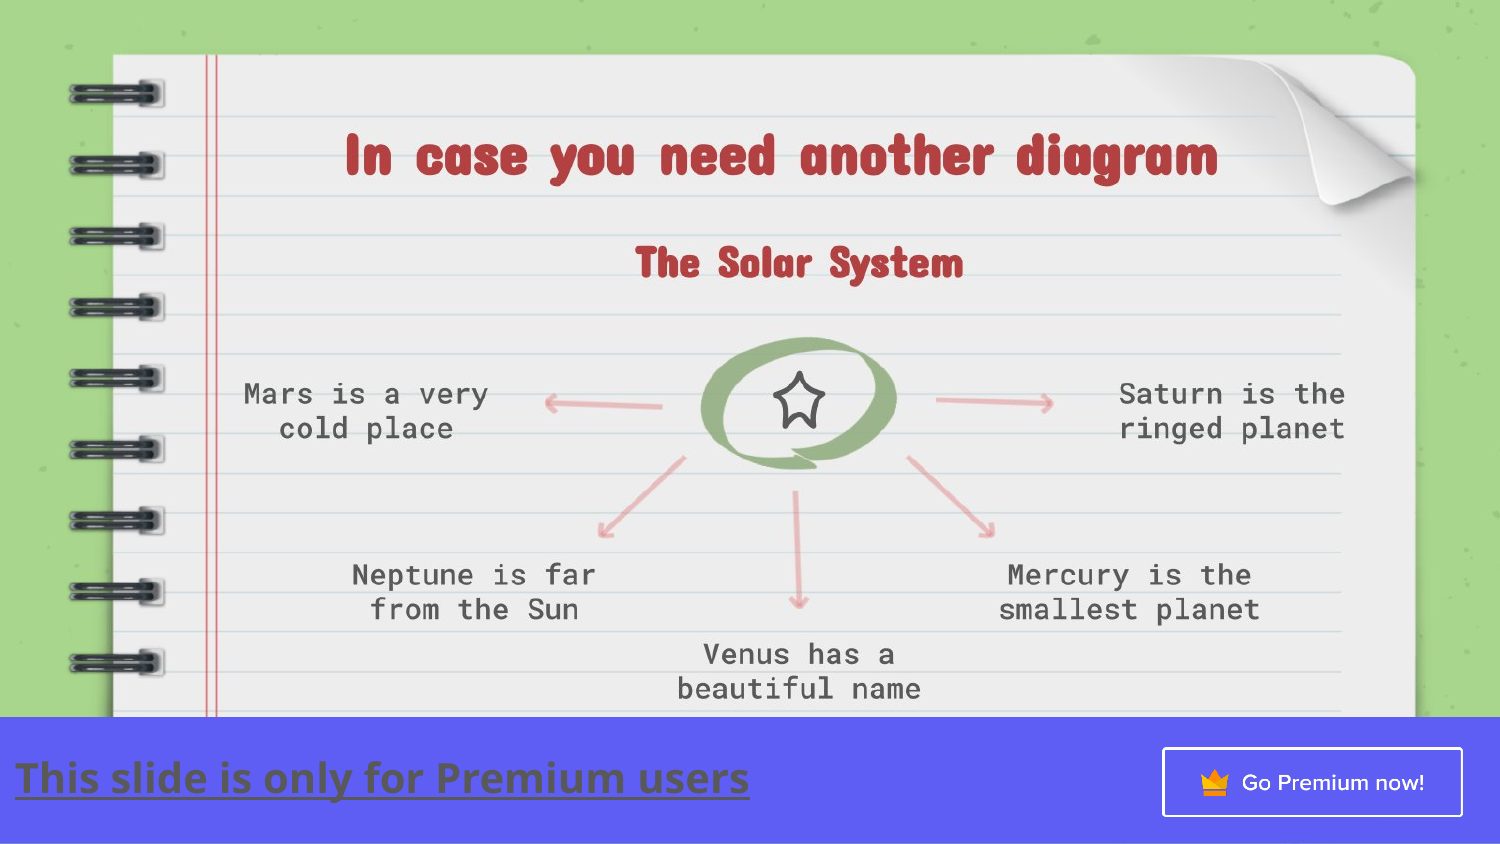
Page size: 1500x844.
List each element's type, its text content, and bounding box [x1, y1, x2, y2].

picture [0, 0, 1500, 717]
text_box This slide is only for Premium users [0, 717, 1500, 844]
picture [1162, 747, 1463, 817]
